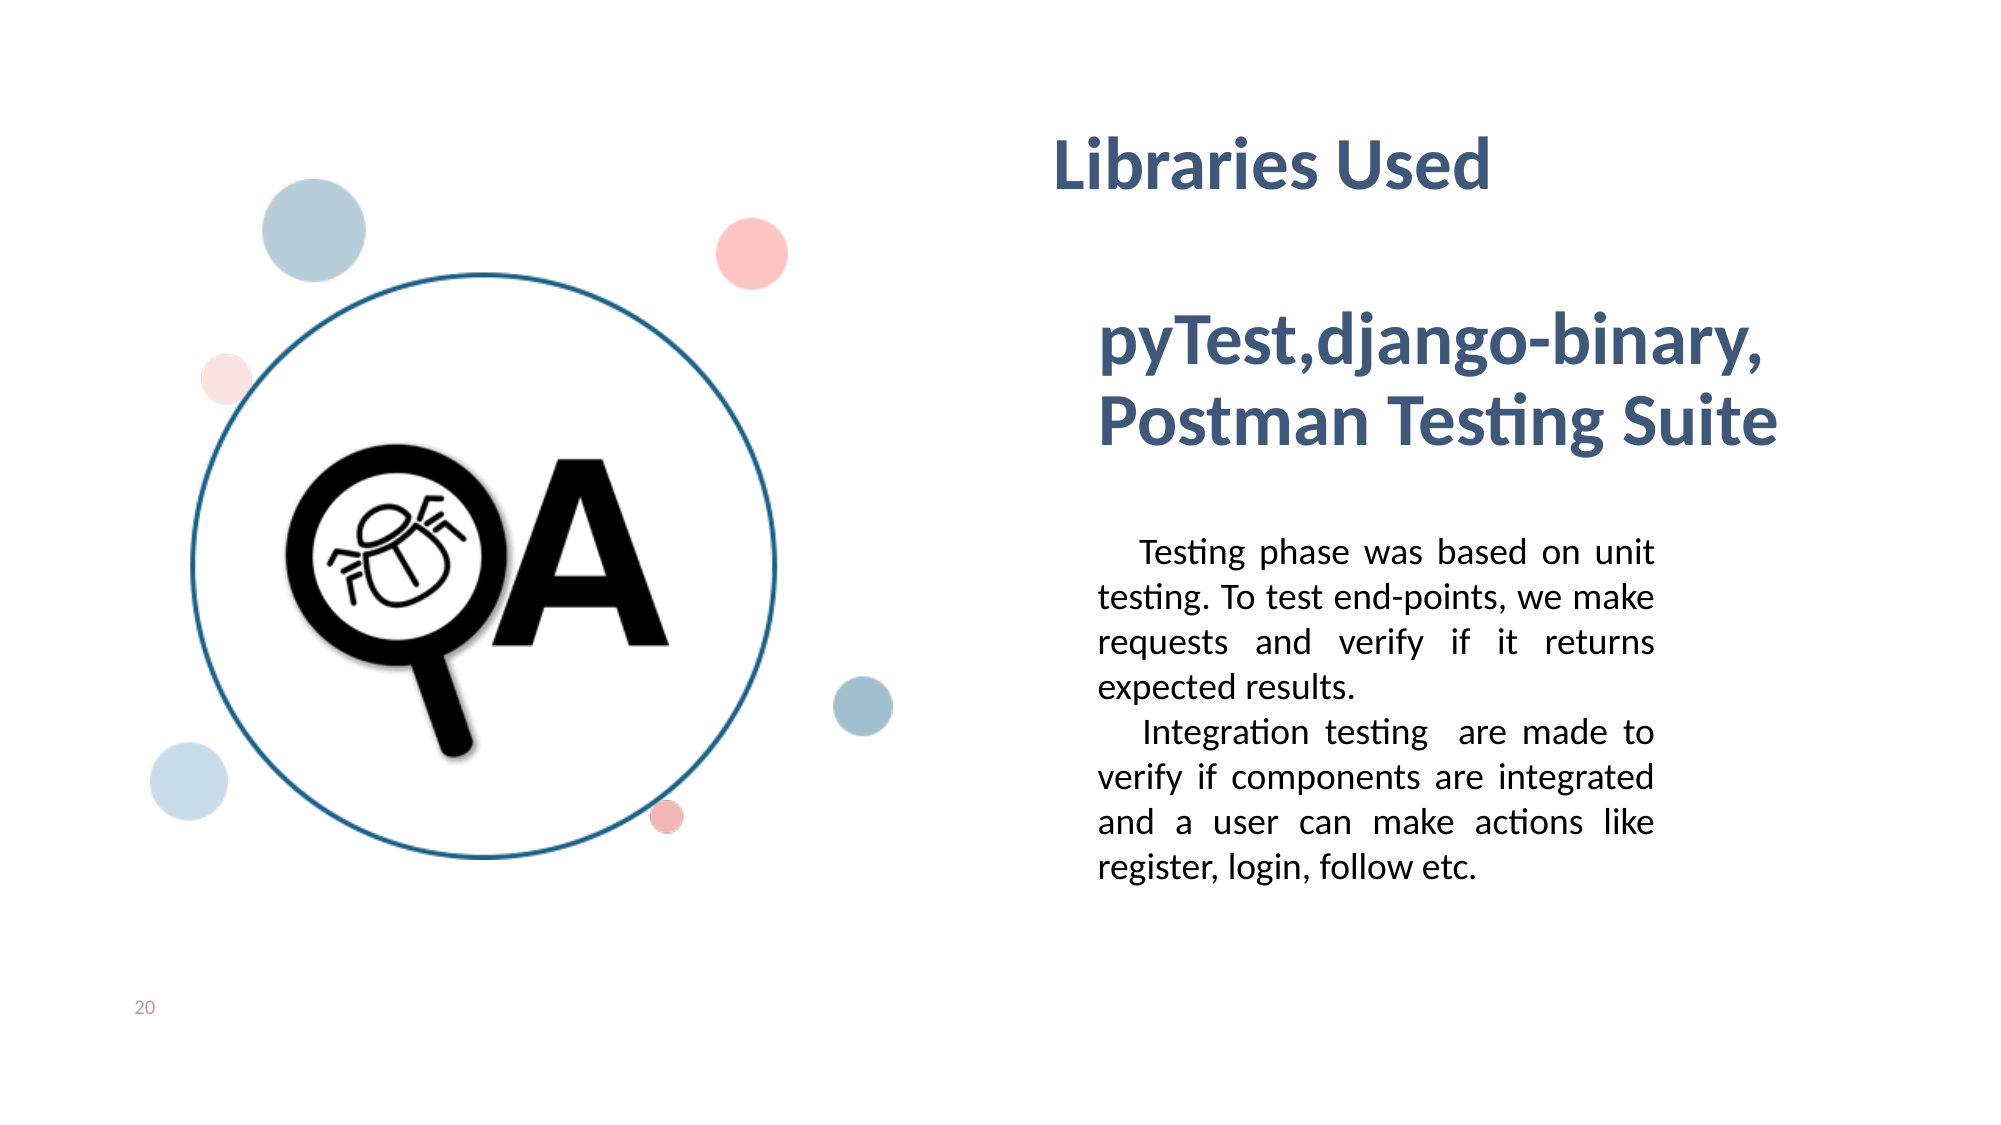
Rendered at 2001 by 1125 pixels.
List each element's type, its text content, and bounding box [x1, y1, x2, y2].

text_box Testing phase was based on unit testing. To test end-points, we make requests and verify if it returns expected results. Integration testing are made to verify if components are integrated and a user can make actions like register, login, follow etc. [1082, 519, 1697, 899]
title Libraries Used [1048, 121, 1801, 211]
title pyTest,django-binary, Postman Testing Suite [1093, 299, 1846, 389]
text_box 19 [105, 993, 170, 1033]
picture [150, 179, 893, 860]
